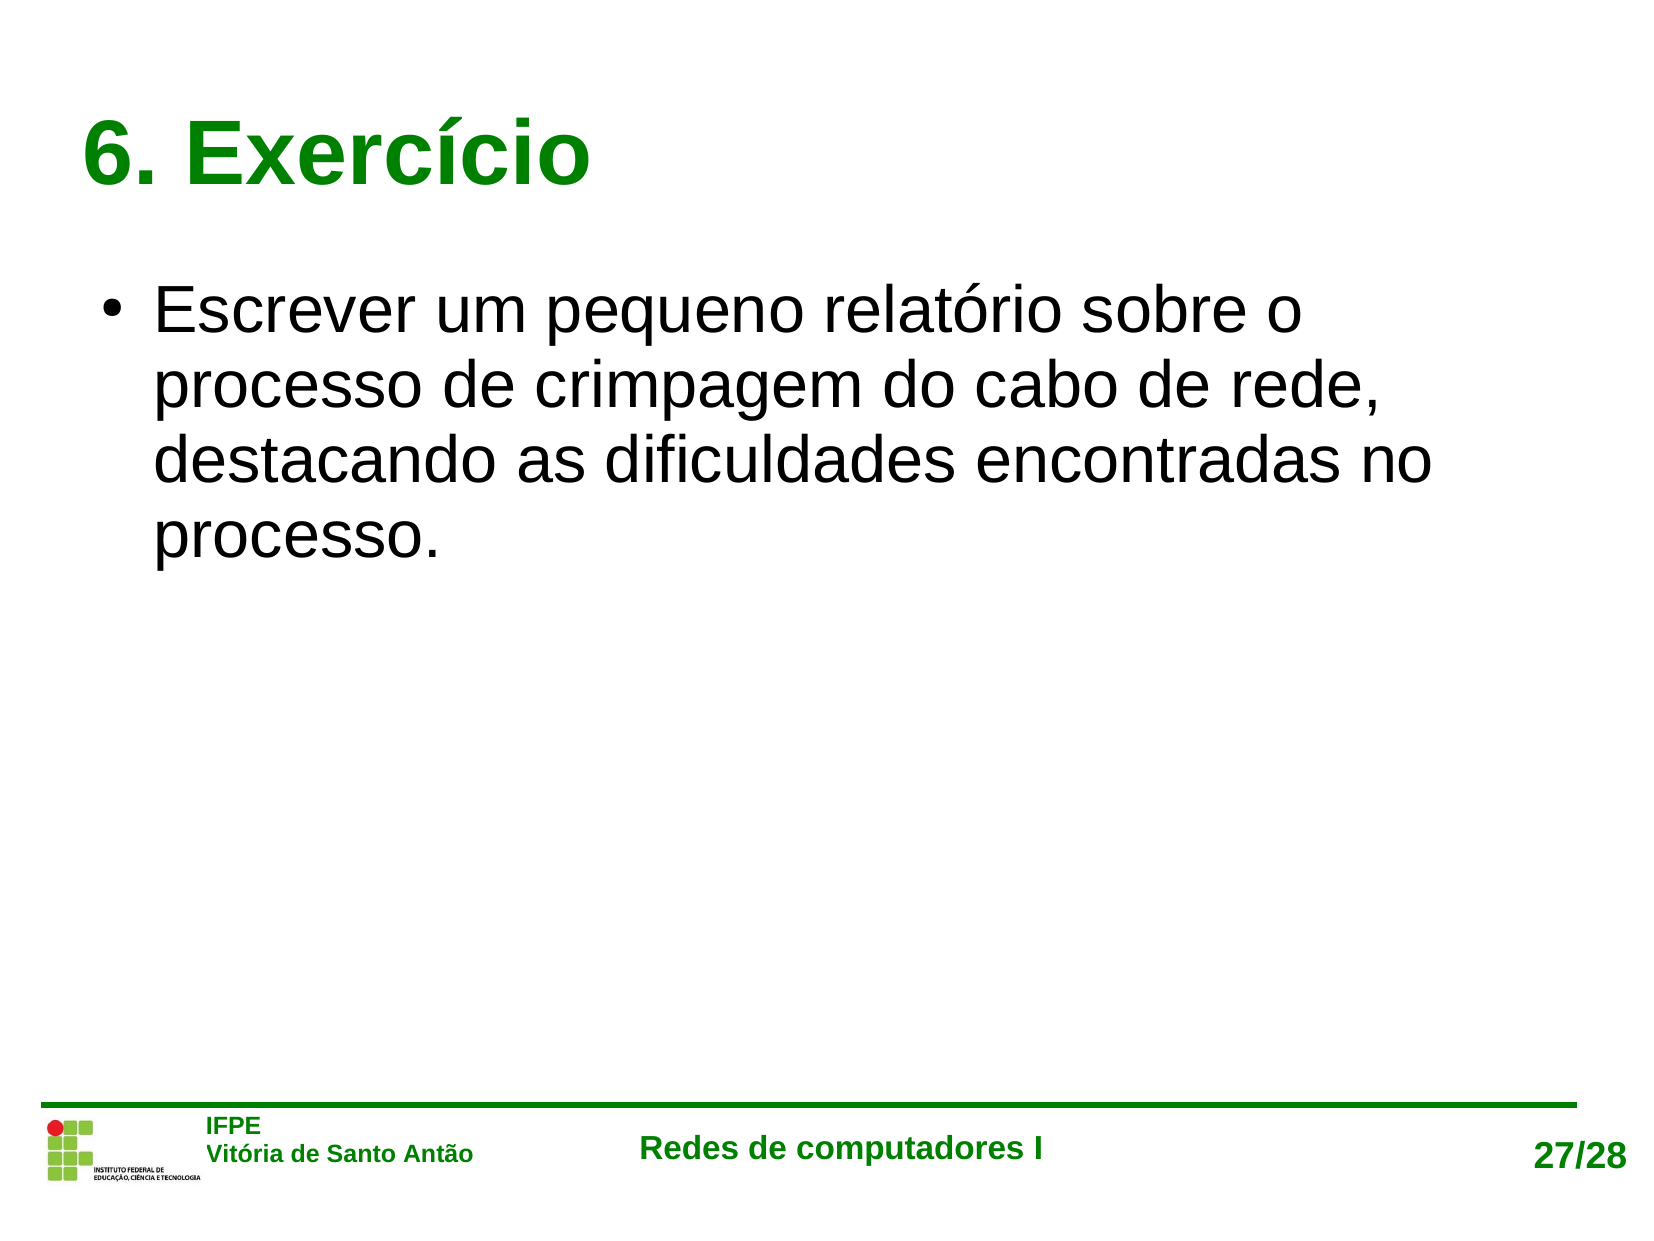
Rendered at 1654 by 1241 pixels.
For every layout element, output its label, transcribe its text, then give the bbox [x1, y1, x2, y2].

title 6. Exercício [82, 49, 1571, 257]
picture [39, 1111, 207, 1191]
list Escrever um pequeno relatório sobre o processo de crimpagem do cabo de rede, destacando as dificuldades encontradas no processo. [82, 272, 1571, 1091]
